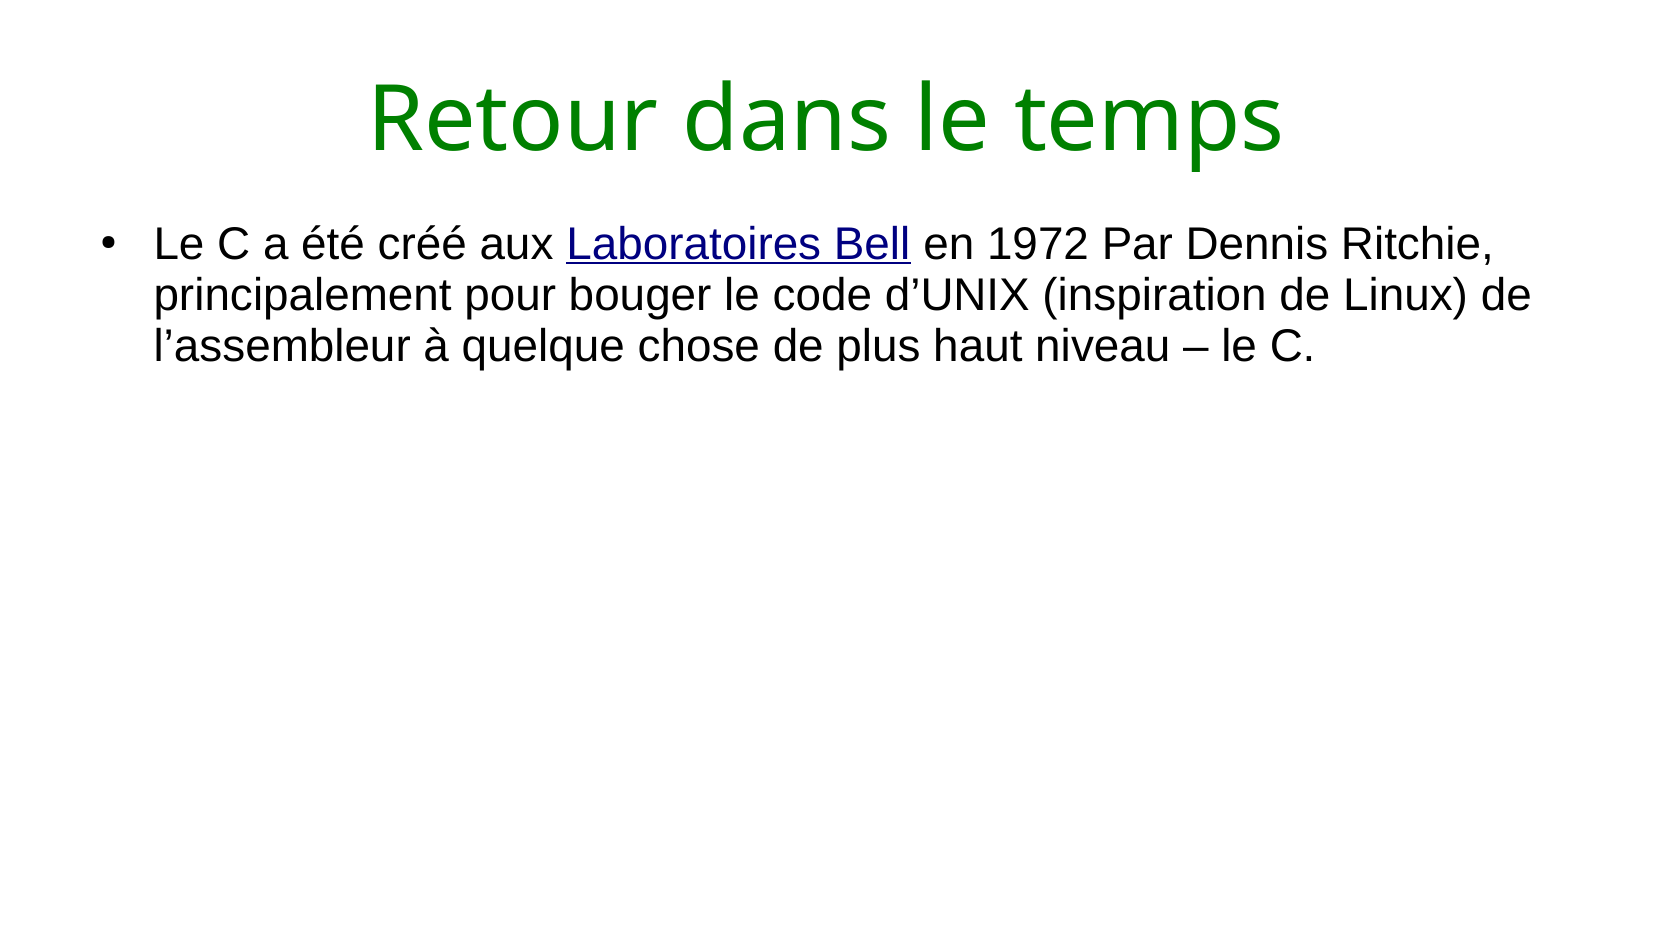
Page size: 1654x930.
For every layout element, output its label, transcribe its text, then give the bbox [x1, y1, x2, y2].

list Le C a été créé aux Laboratoires Bell en 1972 Par Dennis Ritchie, principalement pour bouger le code d’UNIX (inspiration de Linux) de l’assembleur à quelque chose de plus haut niveau – le C. [82, 217, 1571, 757]
title Retour dans le temps [82, 37, 1571, 193]
